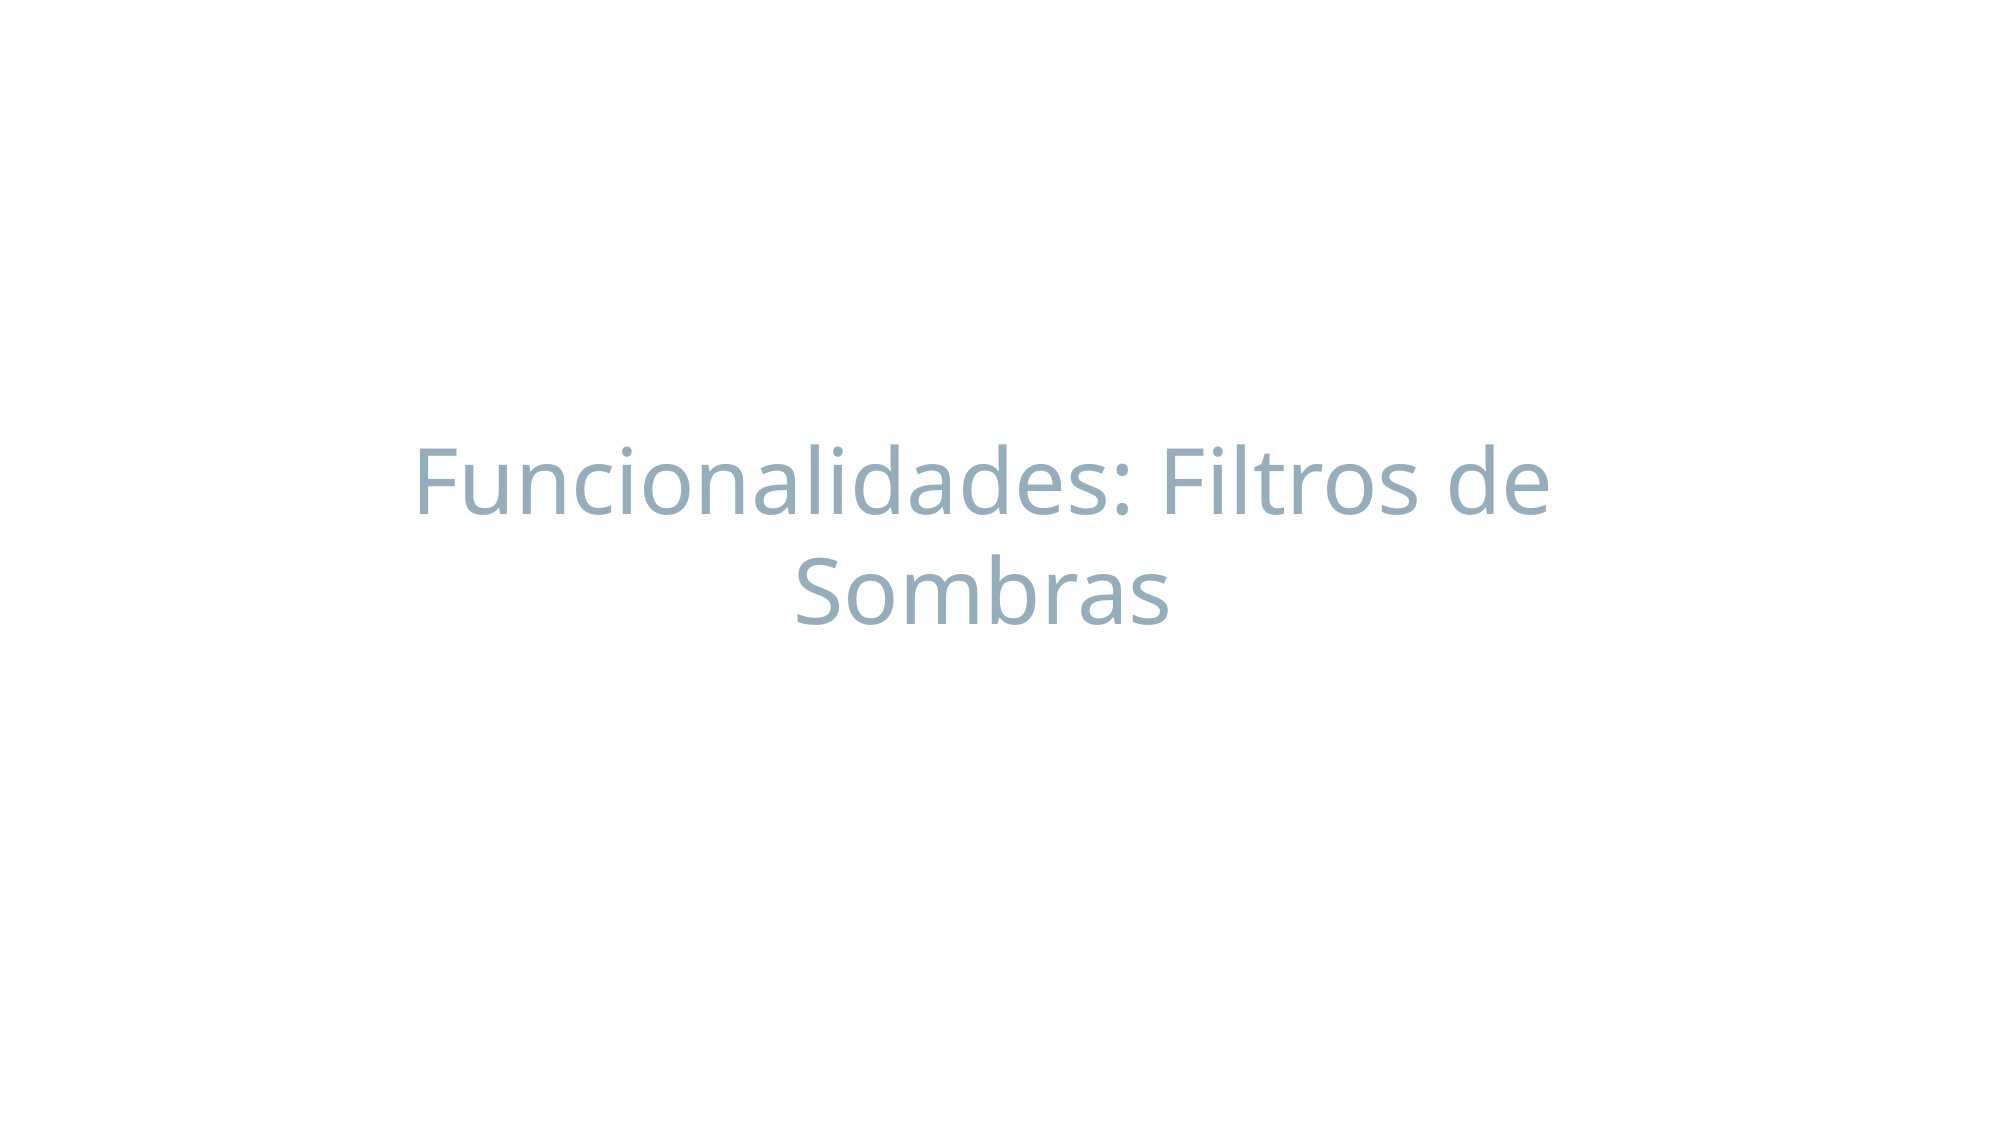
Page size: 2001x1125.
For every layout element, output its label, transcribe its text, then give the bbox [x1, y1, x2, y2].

title Funcionalidades: Filtros de Sombras [264, 474, 1702, 591]
